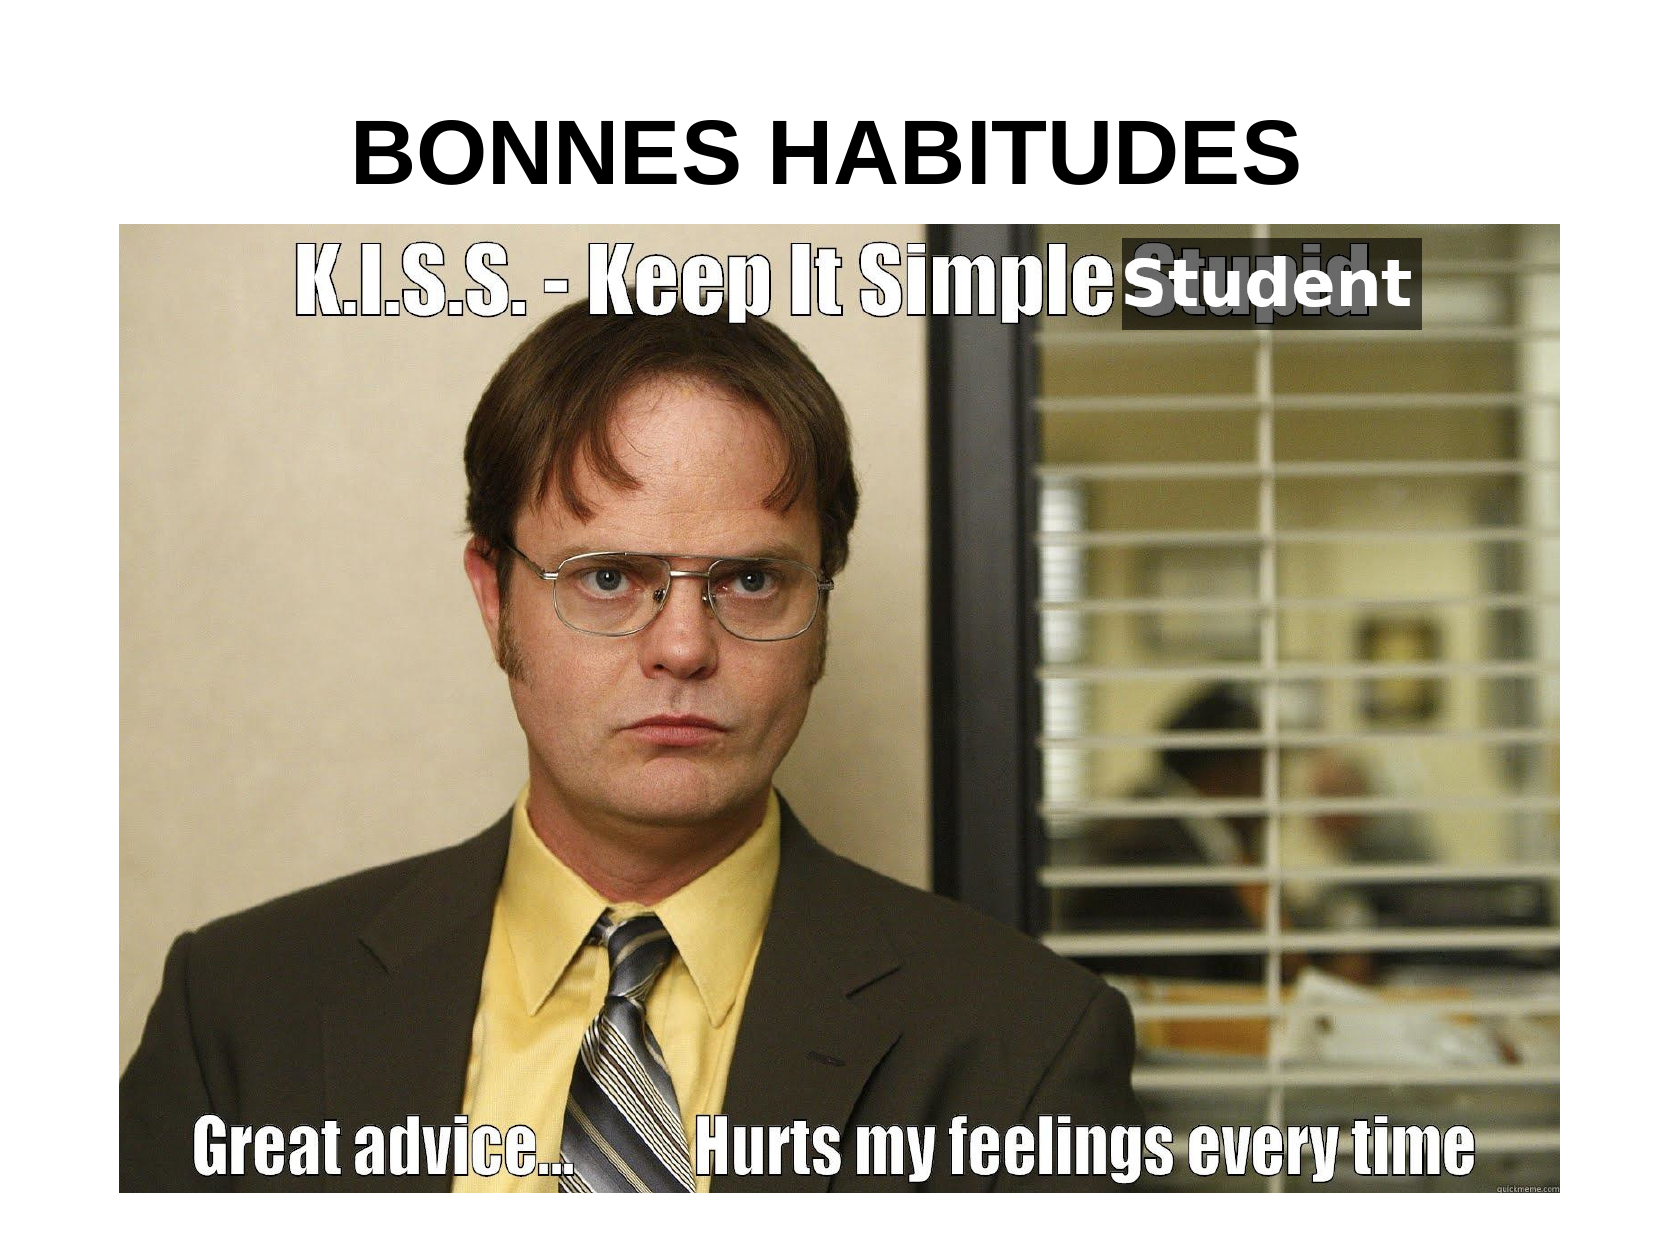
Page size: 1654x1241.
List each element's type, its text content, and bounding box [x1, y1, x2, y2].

picture [119, 224, 1560, 1193]
title BONNES HABITUDES [82, 49, 1571, 257]
